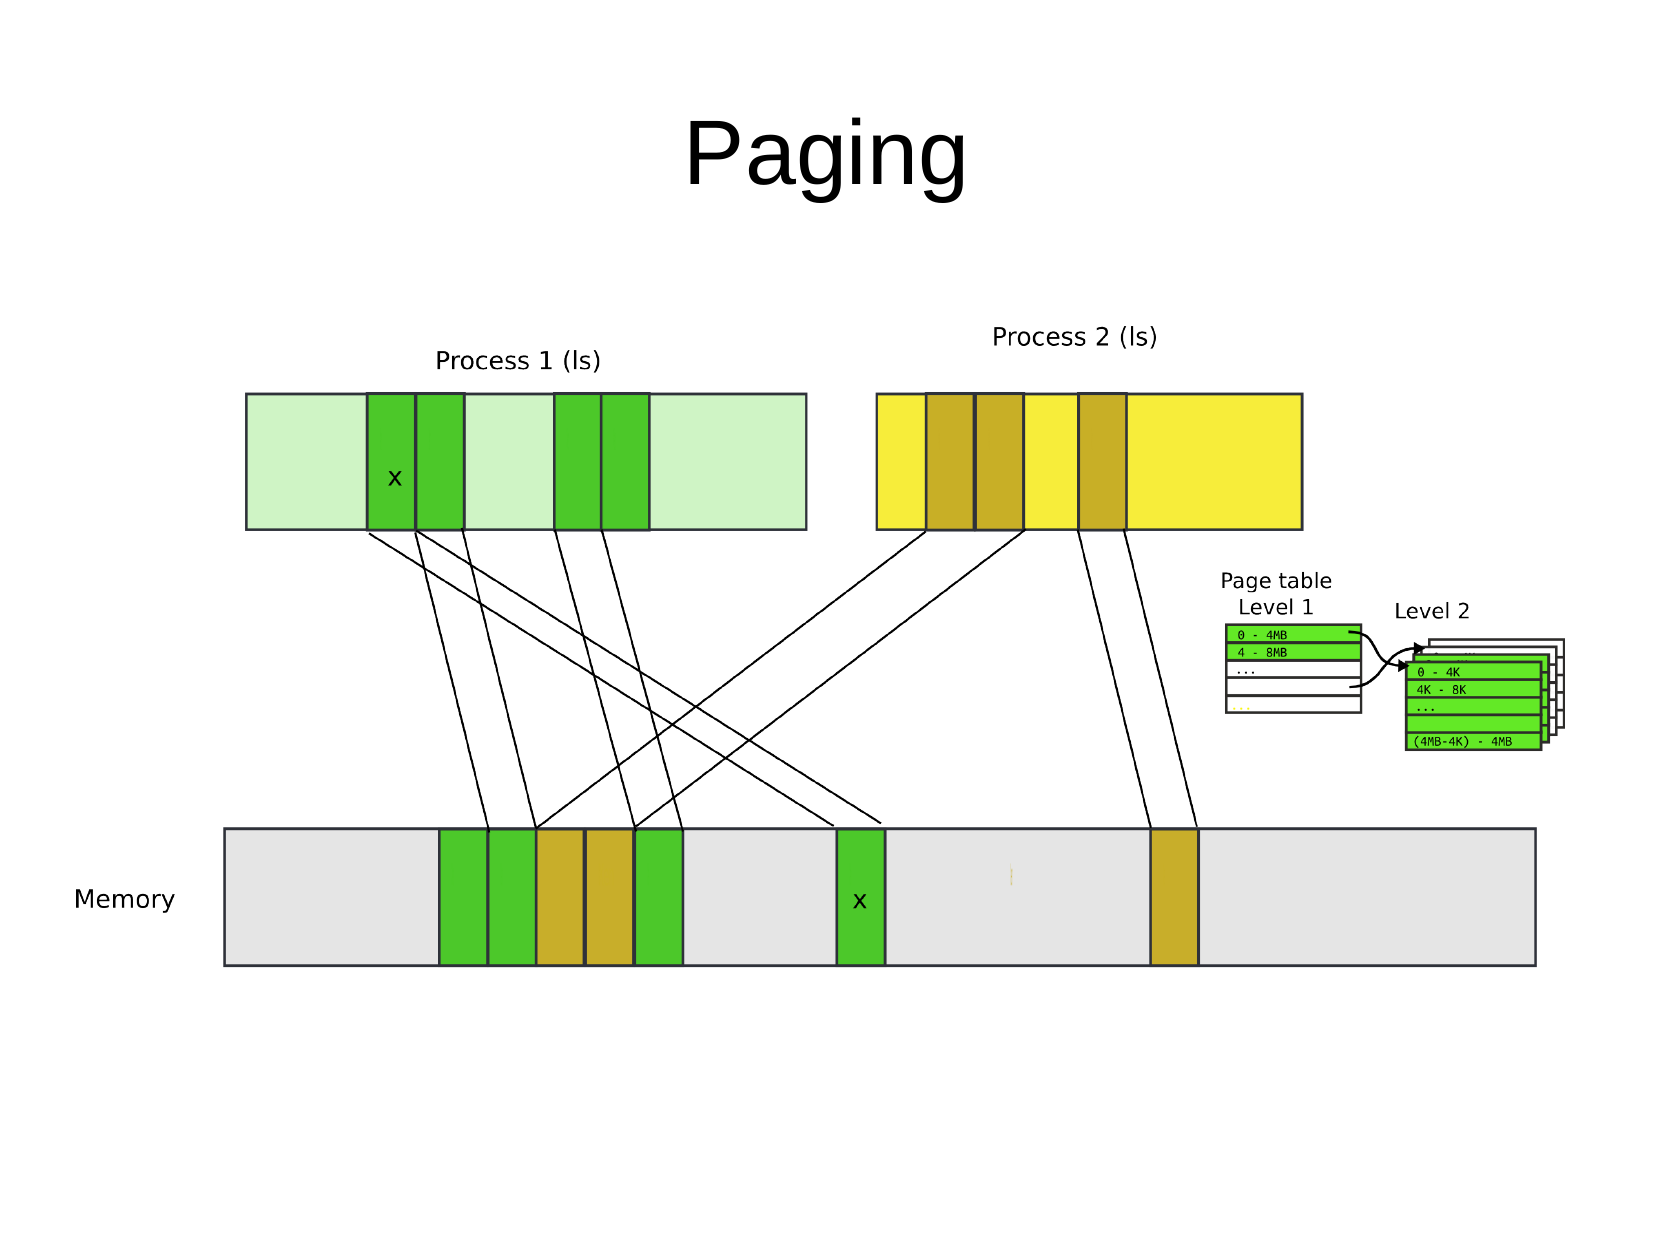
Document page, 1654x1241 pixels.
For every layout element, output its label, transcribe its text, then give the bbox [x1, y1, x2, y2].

picture [76, 326, 1565, 973]
title Paging [82, 49, 1571, 257]
